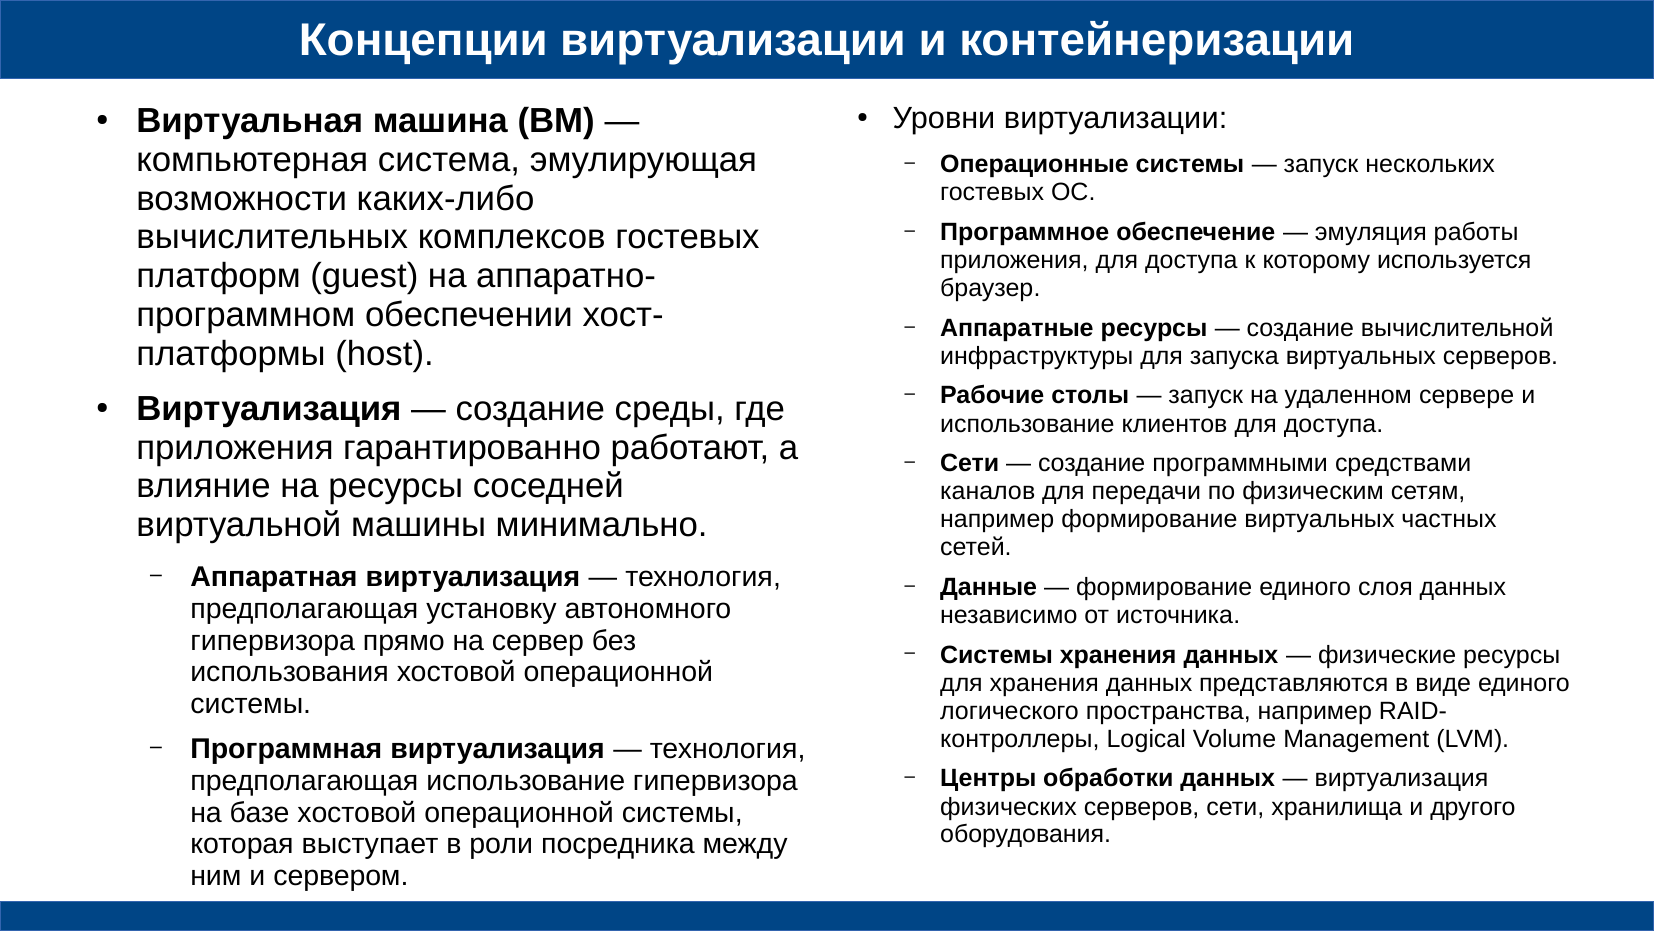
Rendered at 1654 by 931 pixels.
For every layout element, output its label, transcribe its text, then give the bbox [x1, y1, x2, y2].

list Уровни виртуализации: Операционные системы — запуск нескольких гостевых ОС. Программное обеспечение — эмуляция работы приложения, для доступа к которому используется браузер. Аппаратные ресурсы — создание вычислительной инфраструктуры для запуска виртуальных серверов. Рабочие столы — запуск на удаленном сервере и использование клиентов для доступа. Сети — создание программными средствами каналов для передачи по физическим сетям, например формирование виртуальных частных сетей. Данные — формирование единого слоя данных независимо от источника. Системы хранения данных — физические ресурсы для хранения данных представляются в виде единого логического пространства, например RAID-контроллеры, Logical Volume Management (LVM). Центры обработки данных — виртуализация физических серверов, сети, хранилища и другого оборудования. [845, 101, 1572, 886]
list Виртуальная машина (ВМ) — компьютерная система, эмулирующая возможности каких-либо вычислительных комплексов гостевых платформ (guest) на аппаратно-программном обеспечении хост-платформы (host). Виртуализация — создание среды, где приложения гарантированно работают, а влияние на ресурсы соседней виртуальной машины минимально. Аппаратная виртуализация — технология, предполагающая установку автономного гипервизора прямо на сервер без использования хостовой операционной системы. Программная виртуализация — технология, предполагающая использование гипервизора на базе хостовой операционной системы, которая выступает в роли посредника между ним и сервером. [82, 101, 809, 901]
title Концепции виртуализации и контейнеризации [0, 0, 1654, 79]
